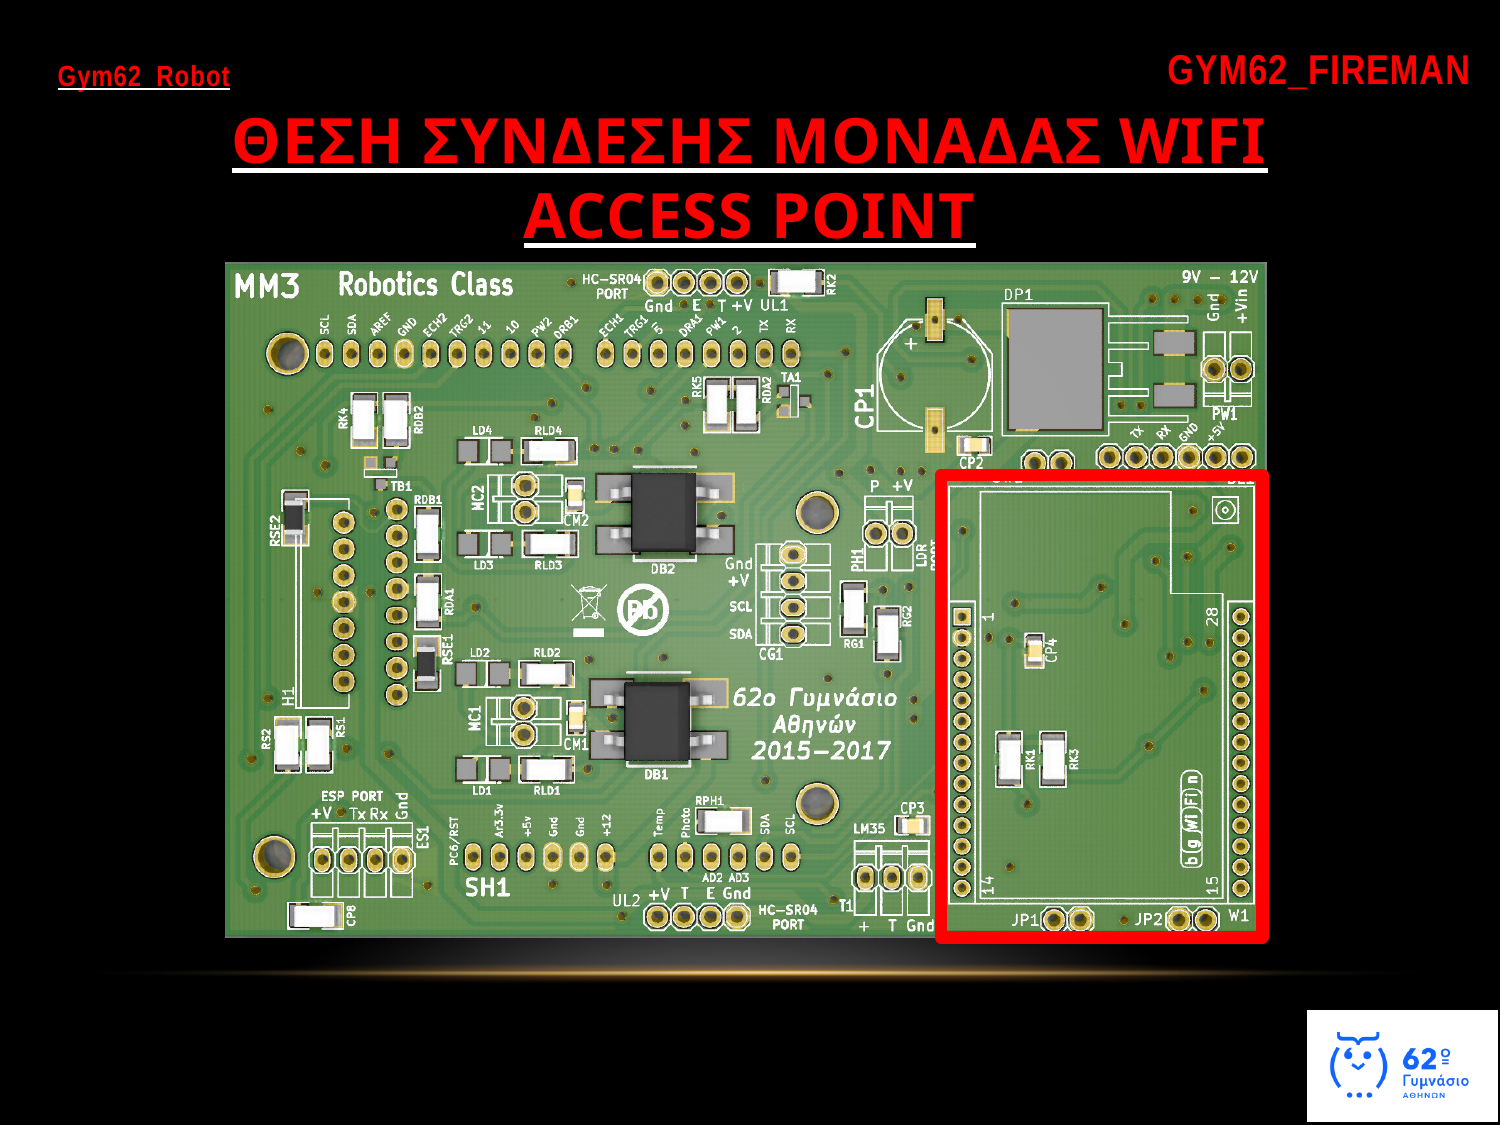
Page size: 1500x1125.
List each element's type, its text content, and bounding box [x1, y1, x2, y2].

text_box Gym62_Robot [37, 37, 250, 100]
text_box Θεση συνδεσης Μοναδασ wifi ACCESS POINT [99, 70, 1400, 259]
picture [0, 0, 1500, 1125]
text_box Gym62_FireMan [1143, 18, 1494, 100]
